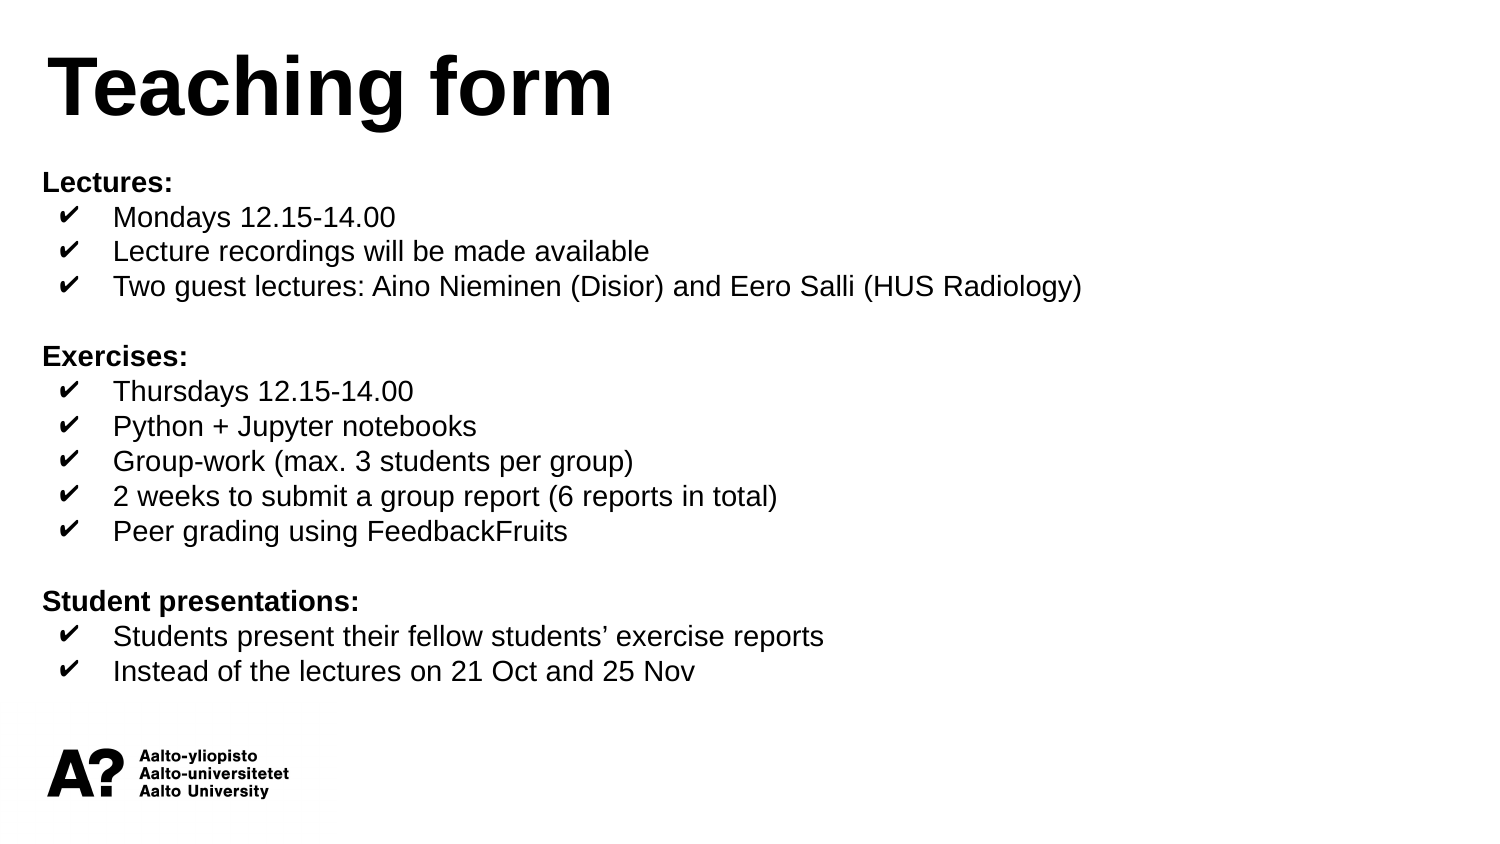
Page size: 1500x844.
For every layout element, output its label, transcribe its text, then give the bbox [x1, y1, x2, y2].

list Lectures: Mondays 12.15-14.00 Lecture recordings will be made available Two guest lectures: Aino Nieminen (Disior) and Eero Salli (HUS Radiology) Exercises: Thursdays 12.15-14.00 Python + Jupyter notebooks Group-work (max. 3 students per group) 2 weeks to submit a group report (6 reports in total) Peer grading using FeedbackFruits Student presentations: Students present their fellow students’ exercise reports Instead of the lectures on 21 Oct and 25 Nov [42, 162, 1370, 699]
picture [0, 702, 337, 844]
list Teaching form [47, 32, 1442, 197]
